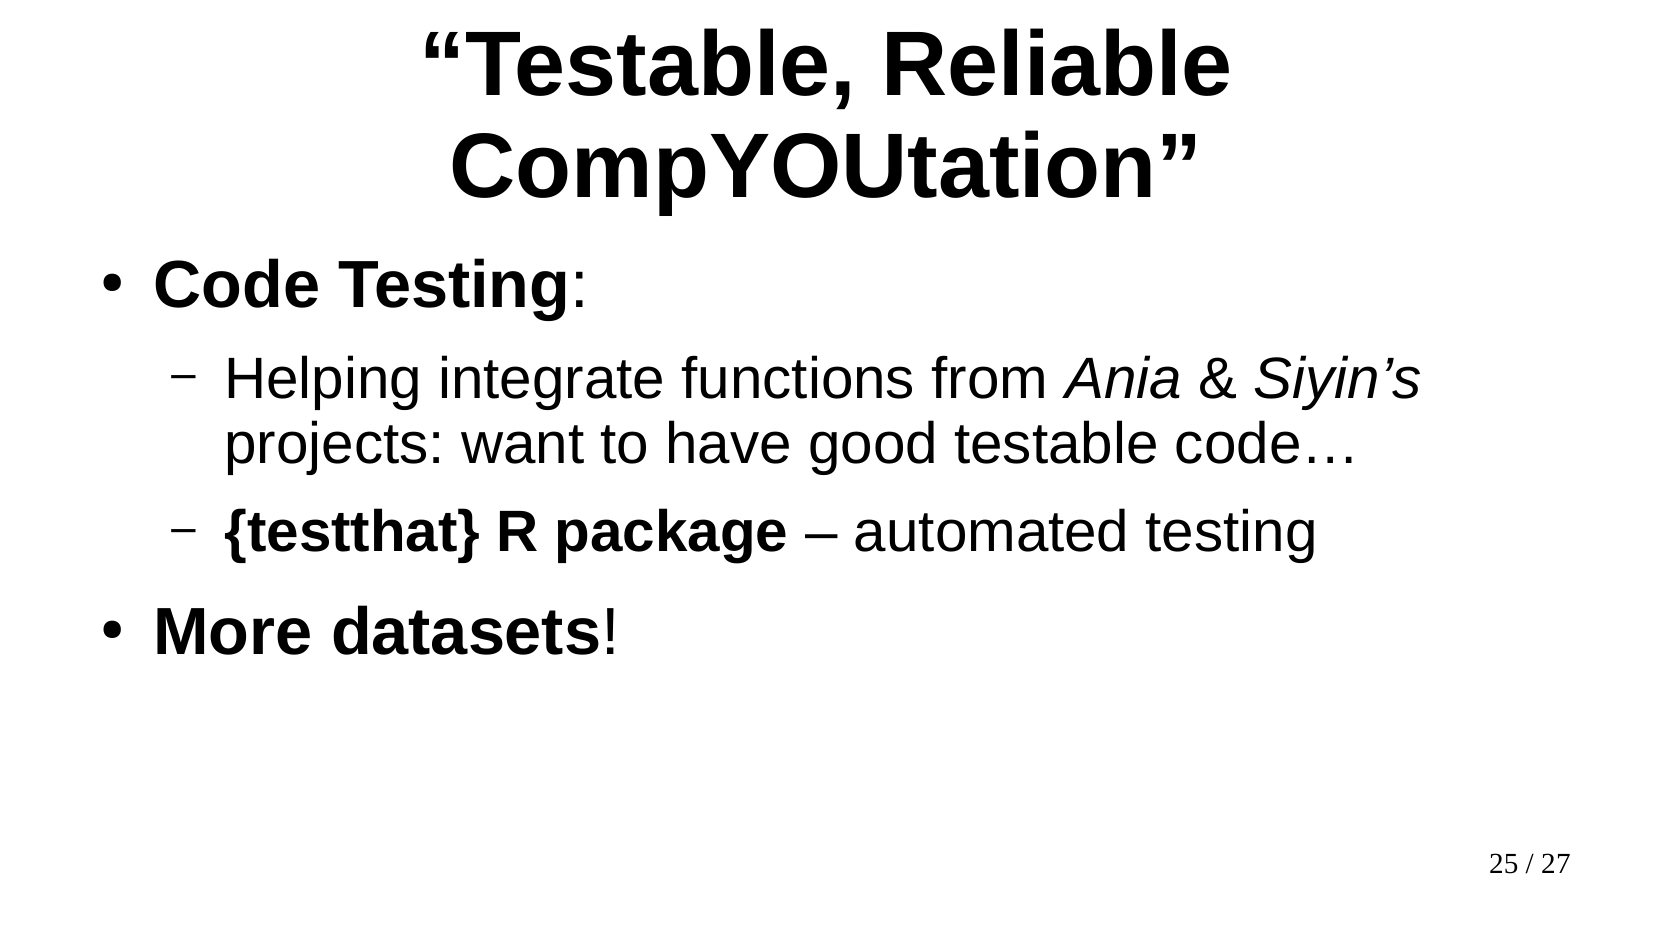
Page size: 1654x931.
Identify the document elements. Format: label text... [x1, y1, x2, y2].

list Code Testing: Helping integrate functions from Ania & Siyin’s projects: want to have good testable code… {testthat} R package – automated testing More datasets! [82, 247, 1571, 787]
title “Testable, Reliable CompYOUtation” [82, 12, 1571, 218]
